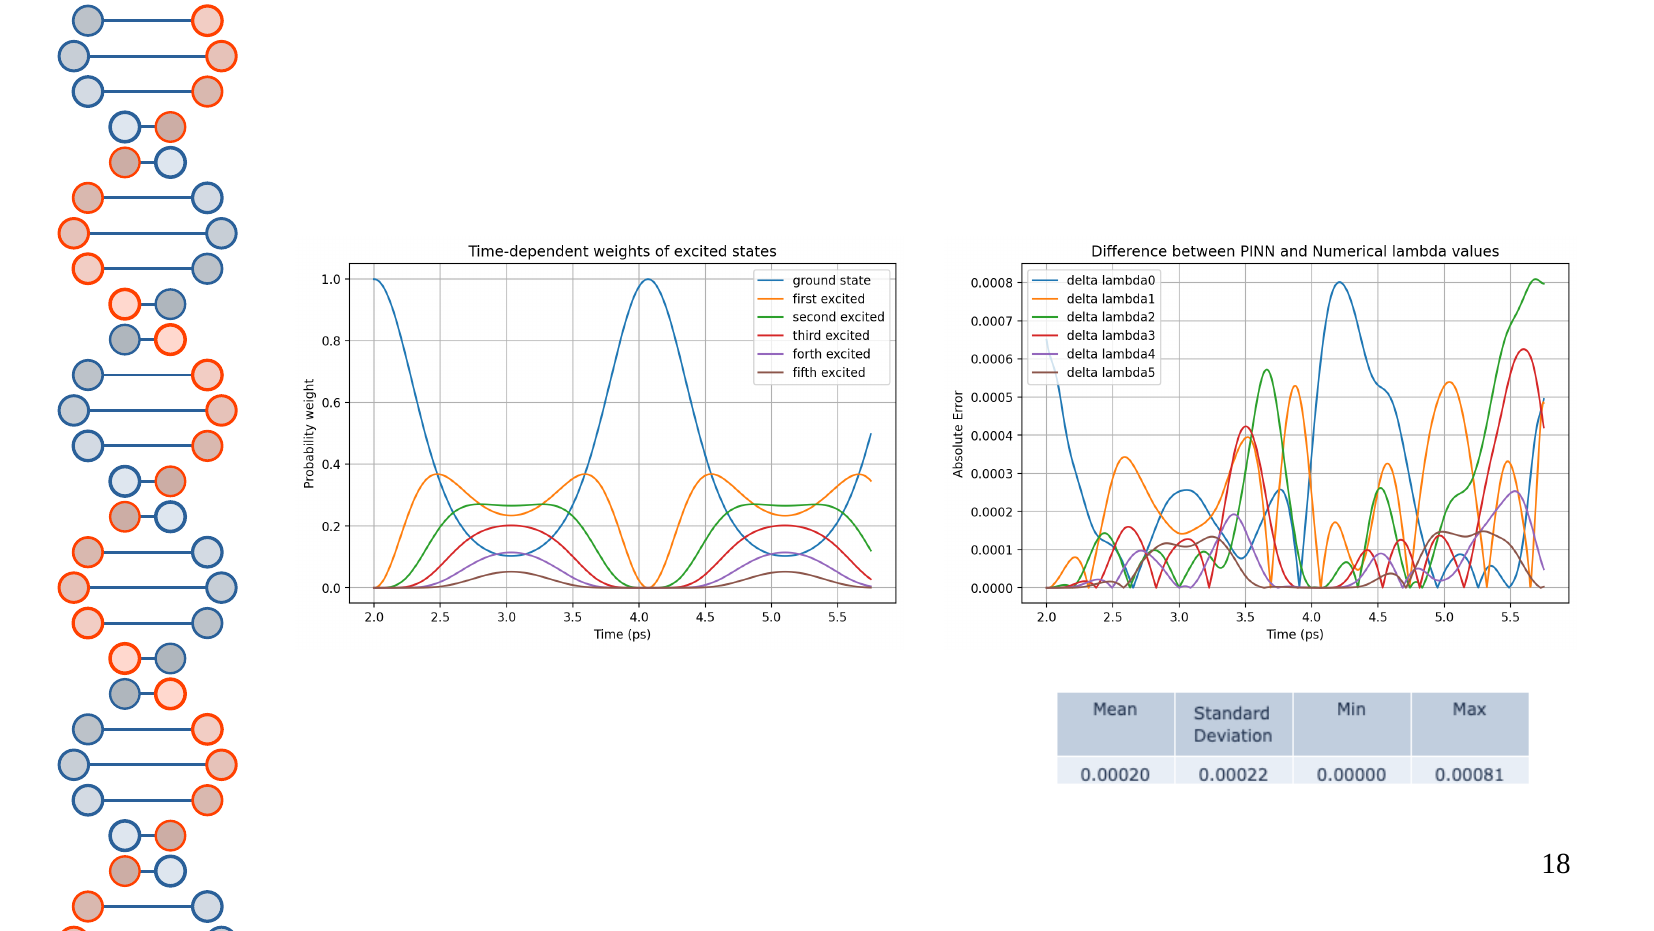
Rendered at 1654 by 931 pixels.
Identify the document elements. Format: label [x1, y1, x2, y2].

picture [1034, 679, 1547, 802]
picture [944, 236, 1577, 650]
picture [295, 236, 904, 650]
